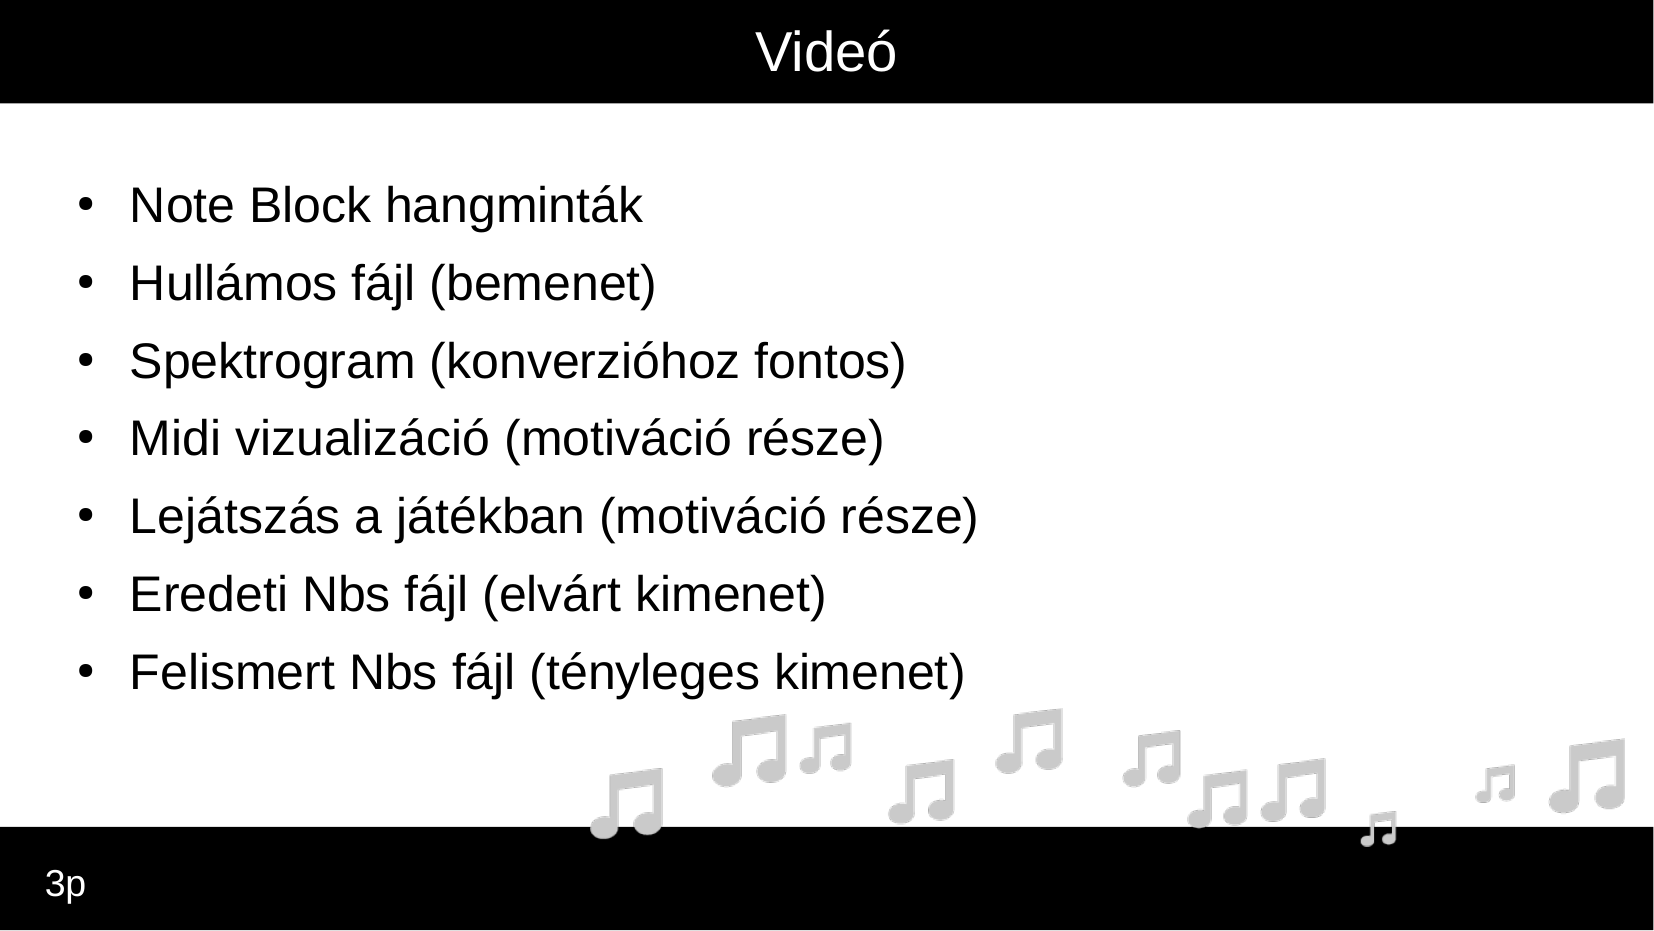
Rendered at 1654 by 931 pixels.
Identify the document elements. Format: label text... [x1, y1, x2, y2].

text_box 3p [30, 855, 106, 912]
list Note Block hangminták Hullámos fájl (bemenet) Spektrogram (konverzióhoz fontos) Midi vizualizáció (motiváció része) Lejátszás a játékban (motiváció része) Eredeti Nbs fájl (elvárt kimenet) Felismert Nbs fájl (tényleges kimenet) [59, 177, 1595, 768]
title Videó [59, 6, 1595, 98]
